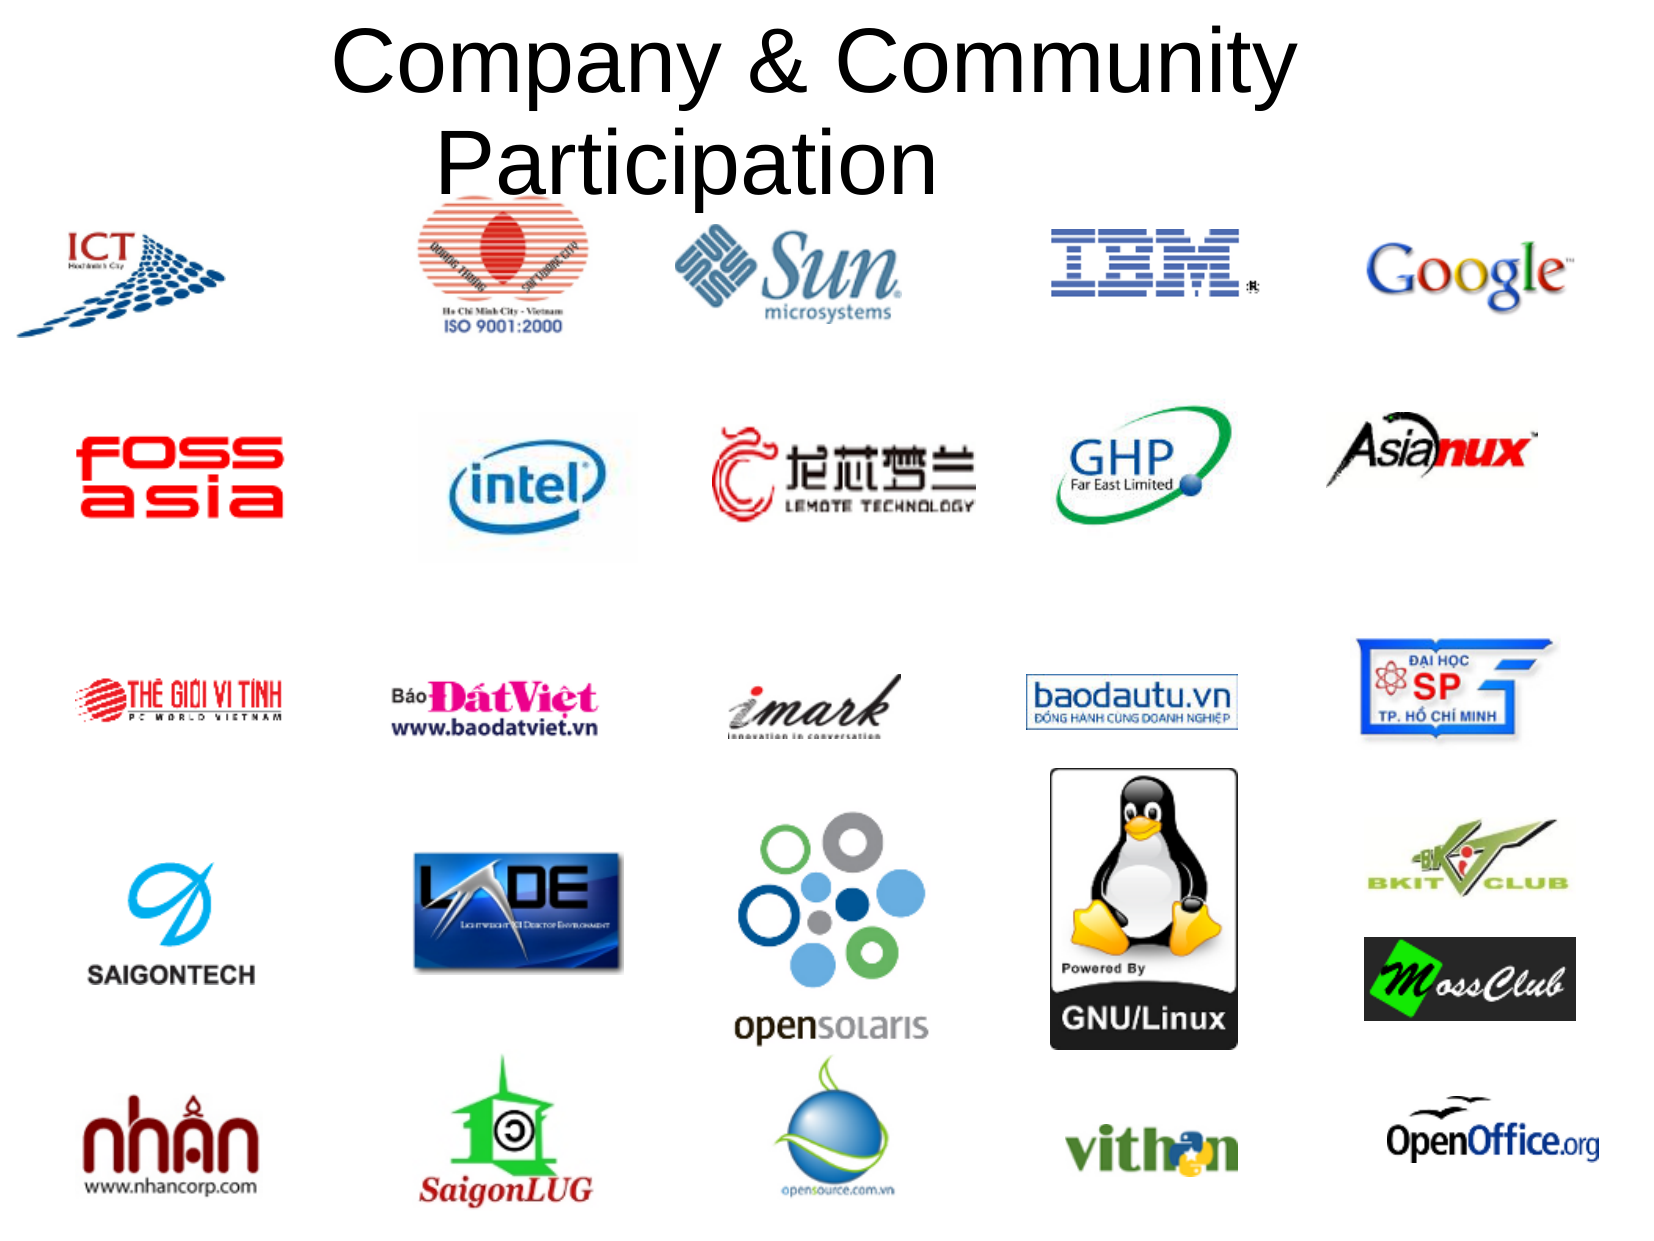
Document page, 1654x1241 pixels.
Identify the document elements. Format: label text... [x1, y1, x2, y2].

picture [412, 851, 624, 976]
picture [726, 807, 938, 1051]
picture [1050, 768, 1238, 1051]
picture [712, 423, 976, 526]
picture [1364, 937, 1576, 1021]
picture [1364, 817, 1576, 901]
picture [389, 674, 601, 741]
picture [75, 862, 266, 985]
picture [1364, 224, 1576, 332]
picture [418, 412, 638, 563]
picture [14, 229, 226, 338]
picture [412, 1049, 600, 1211]
picture [1326, 412, 1538, 488]
picture [75, 426, 286, 526]
picture [675, 224, 902, 324]
picture [1350, 626, 1561, 751]
picture [1026, 674, 1238, 730]
picture [767, 1054, 901, 1201]
picture [412, 215, 593, 338]
picture [1050, 229, 1261, 301]
picture [1065, 1124, 1238, 1177]
picture [75, 1093, 263, 1201]
picture [1387, 1096, 1599, 1163]
title Company & Community Participation [70, 9, 1559, 215]
picture [75, 674, 286, 727]
picture [1050, 374, 1238, 554]
picture [728, 674, 901, 740]
